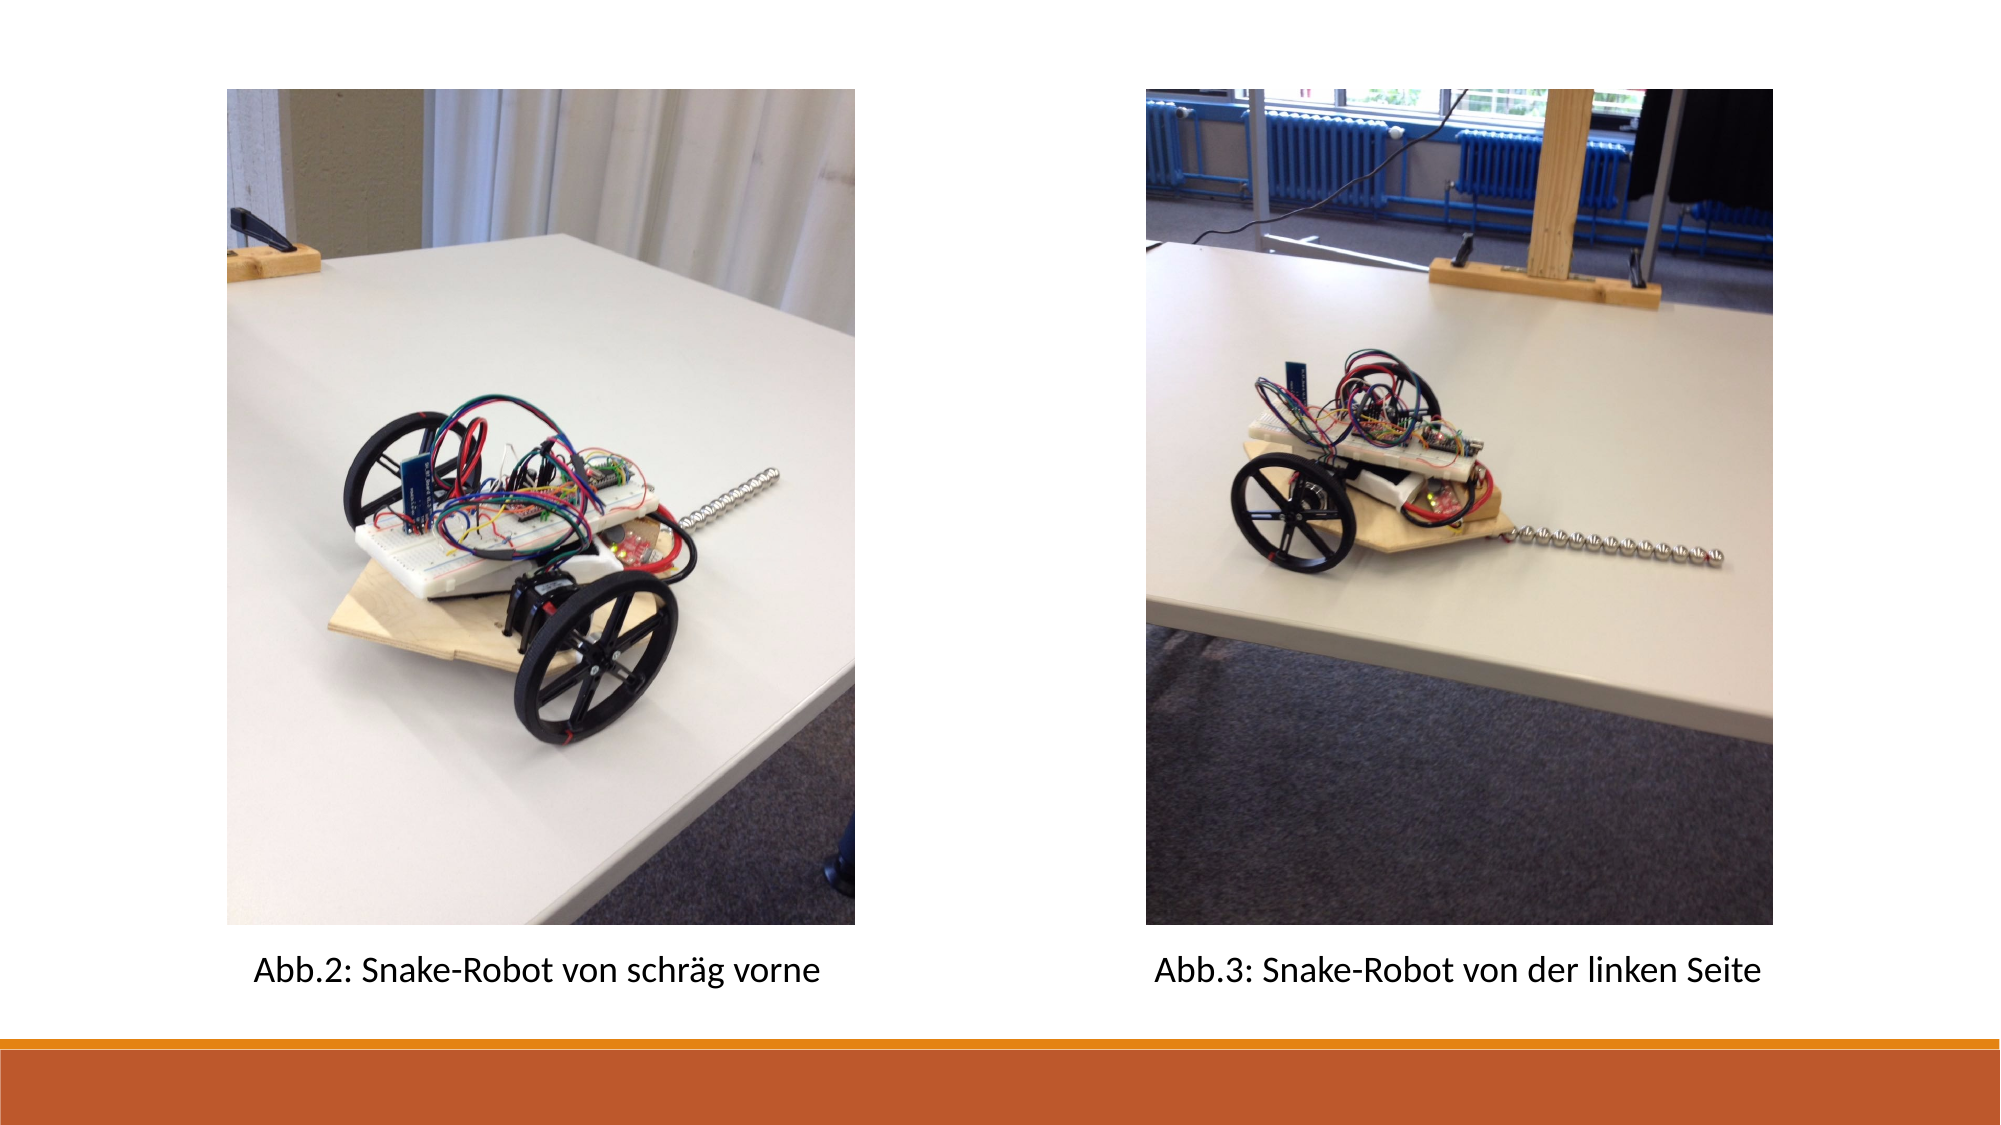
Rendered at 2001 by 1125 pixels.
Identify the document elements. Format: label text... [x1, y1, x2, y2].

text_box Abb.2: Snake-Robot von schräg vorne [224, 937, 851, 998]
picture [227, 89, 855, 925]
text_box Abb.3: Snake-Robot von der linken Seite [1122, 937, 1796, 998]
picture [1146, 89, 1773, 925]
